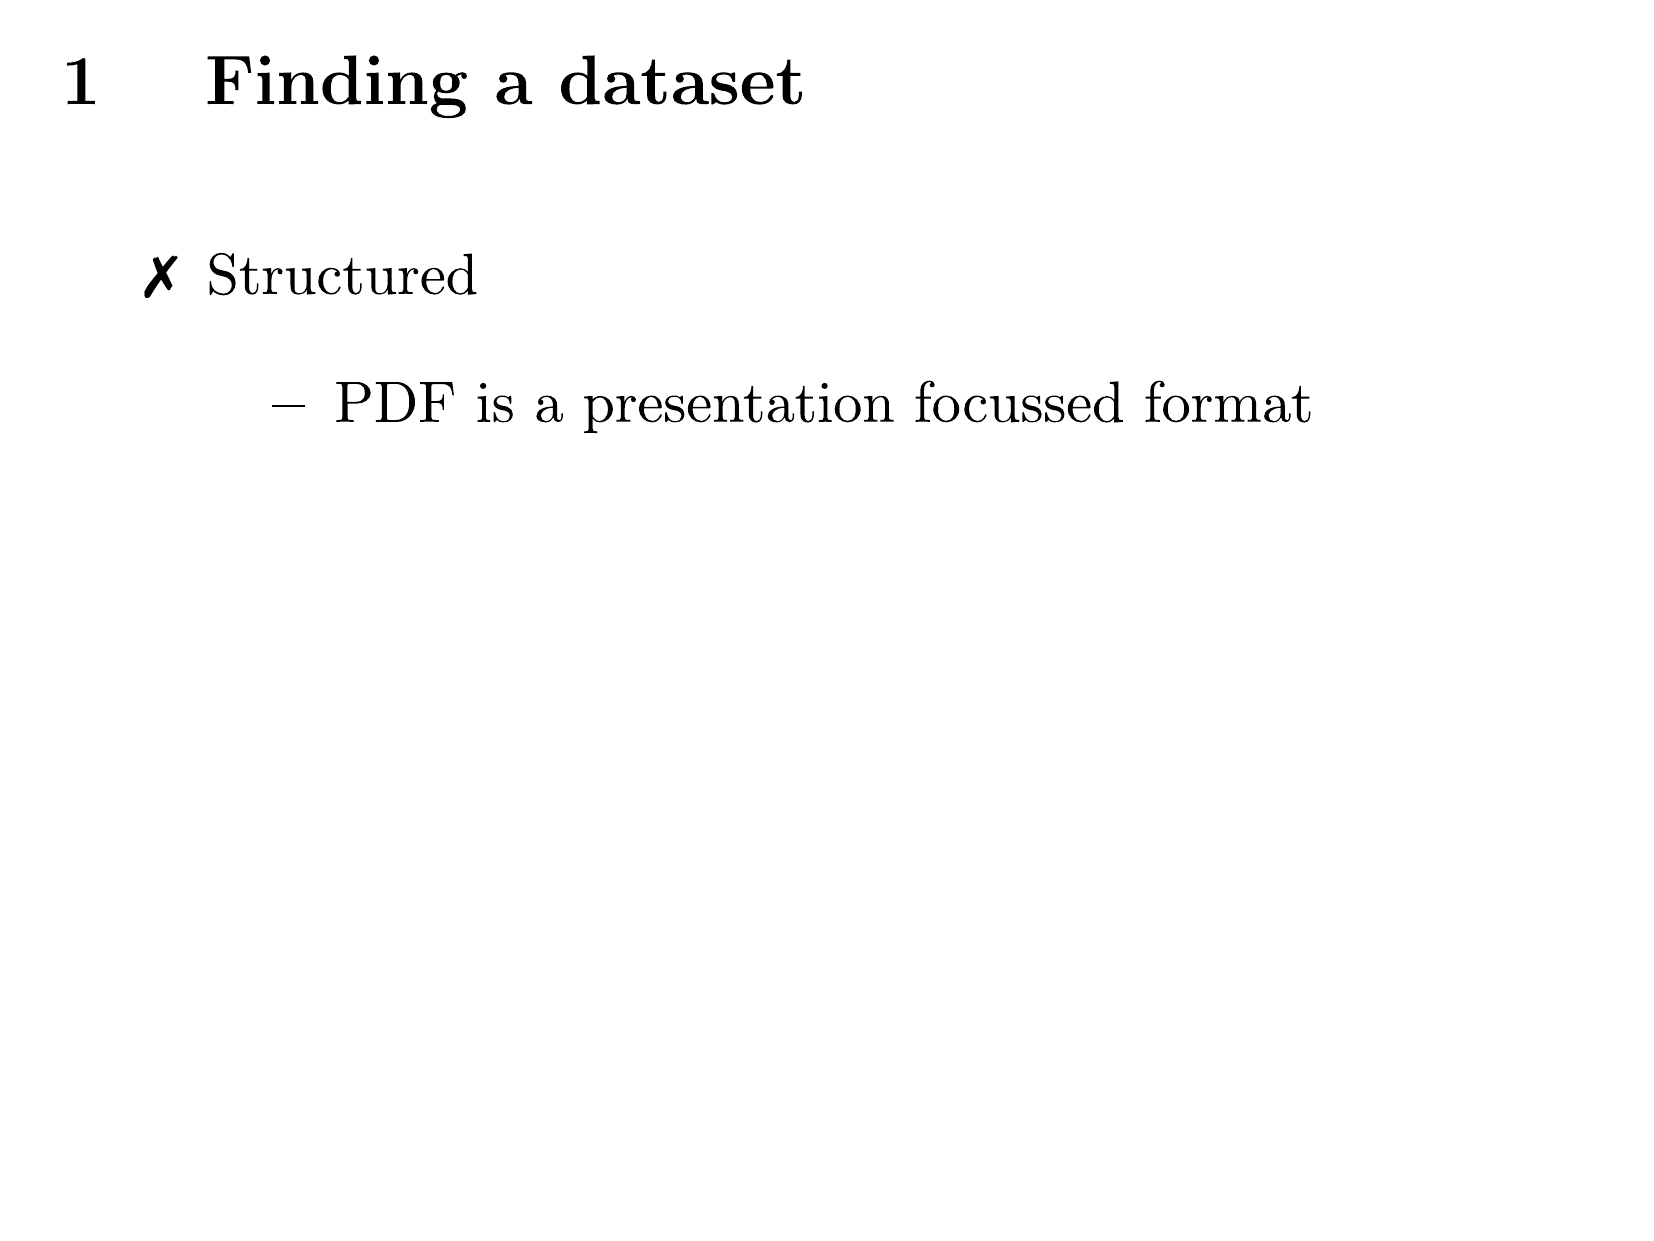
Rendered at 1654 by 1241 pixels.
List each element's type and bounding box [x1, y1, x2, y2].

text_box [61, 55, 1314, 434]
